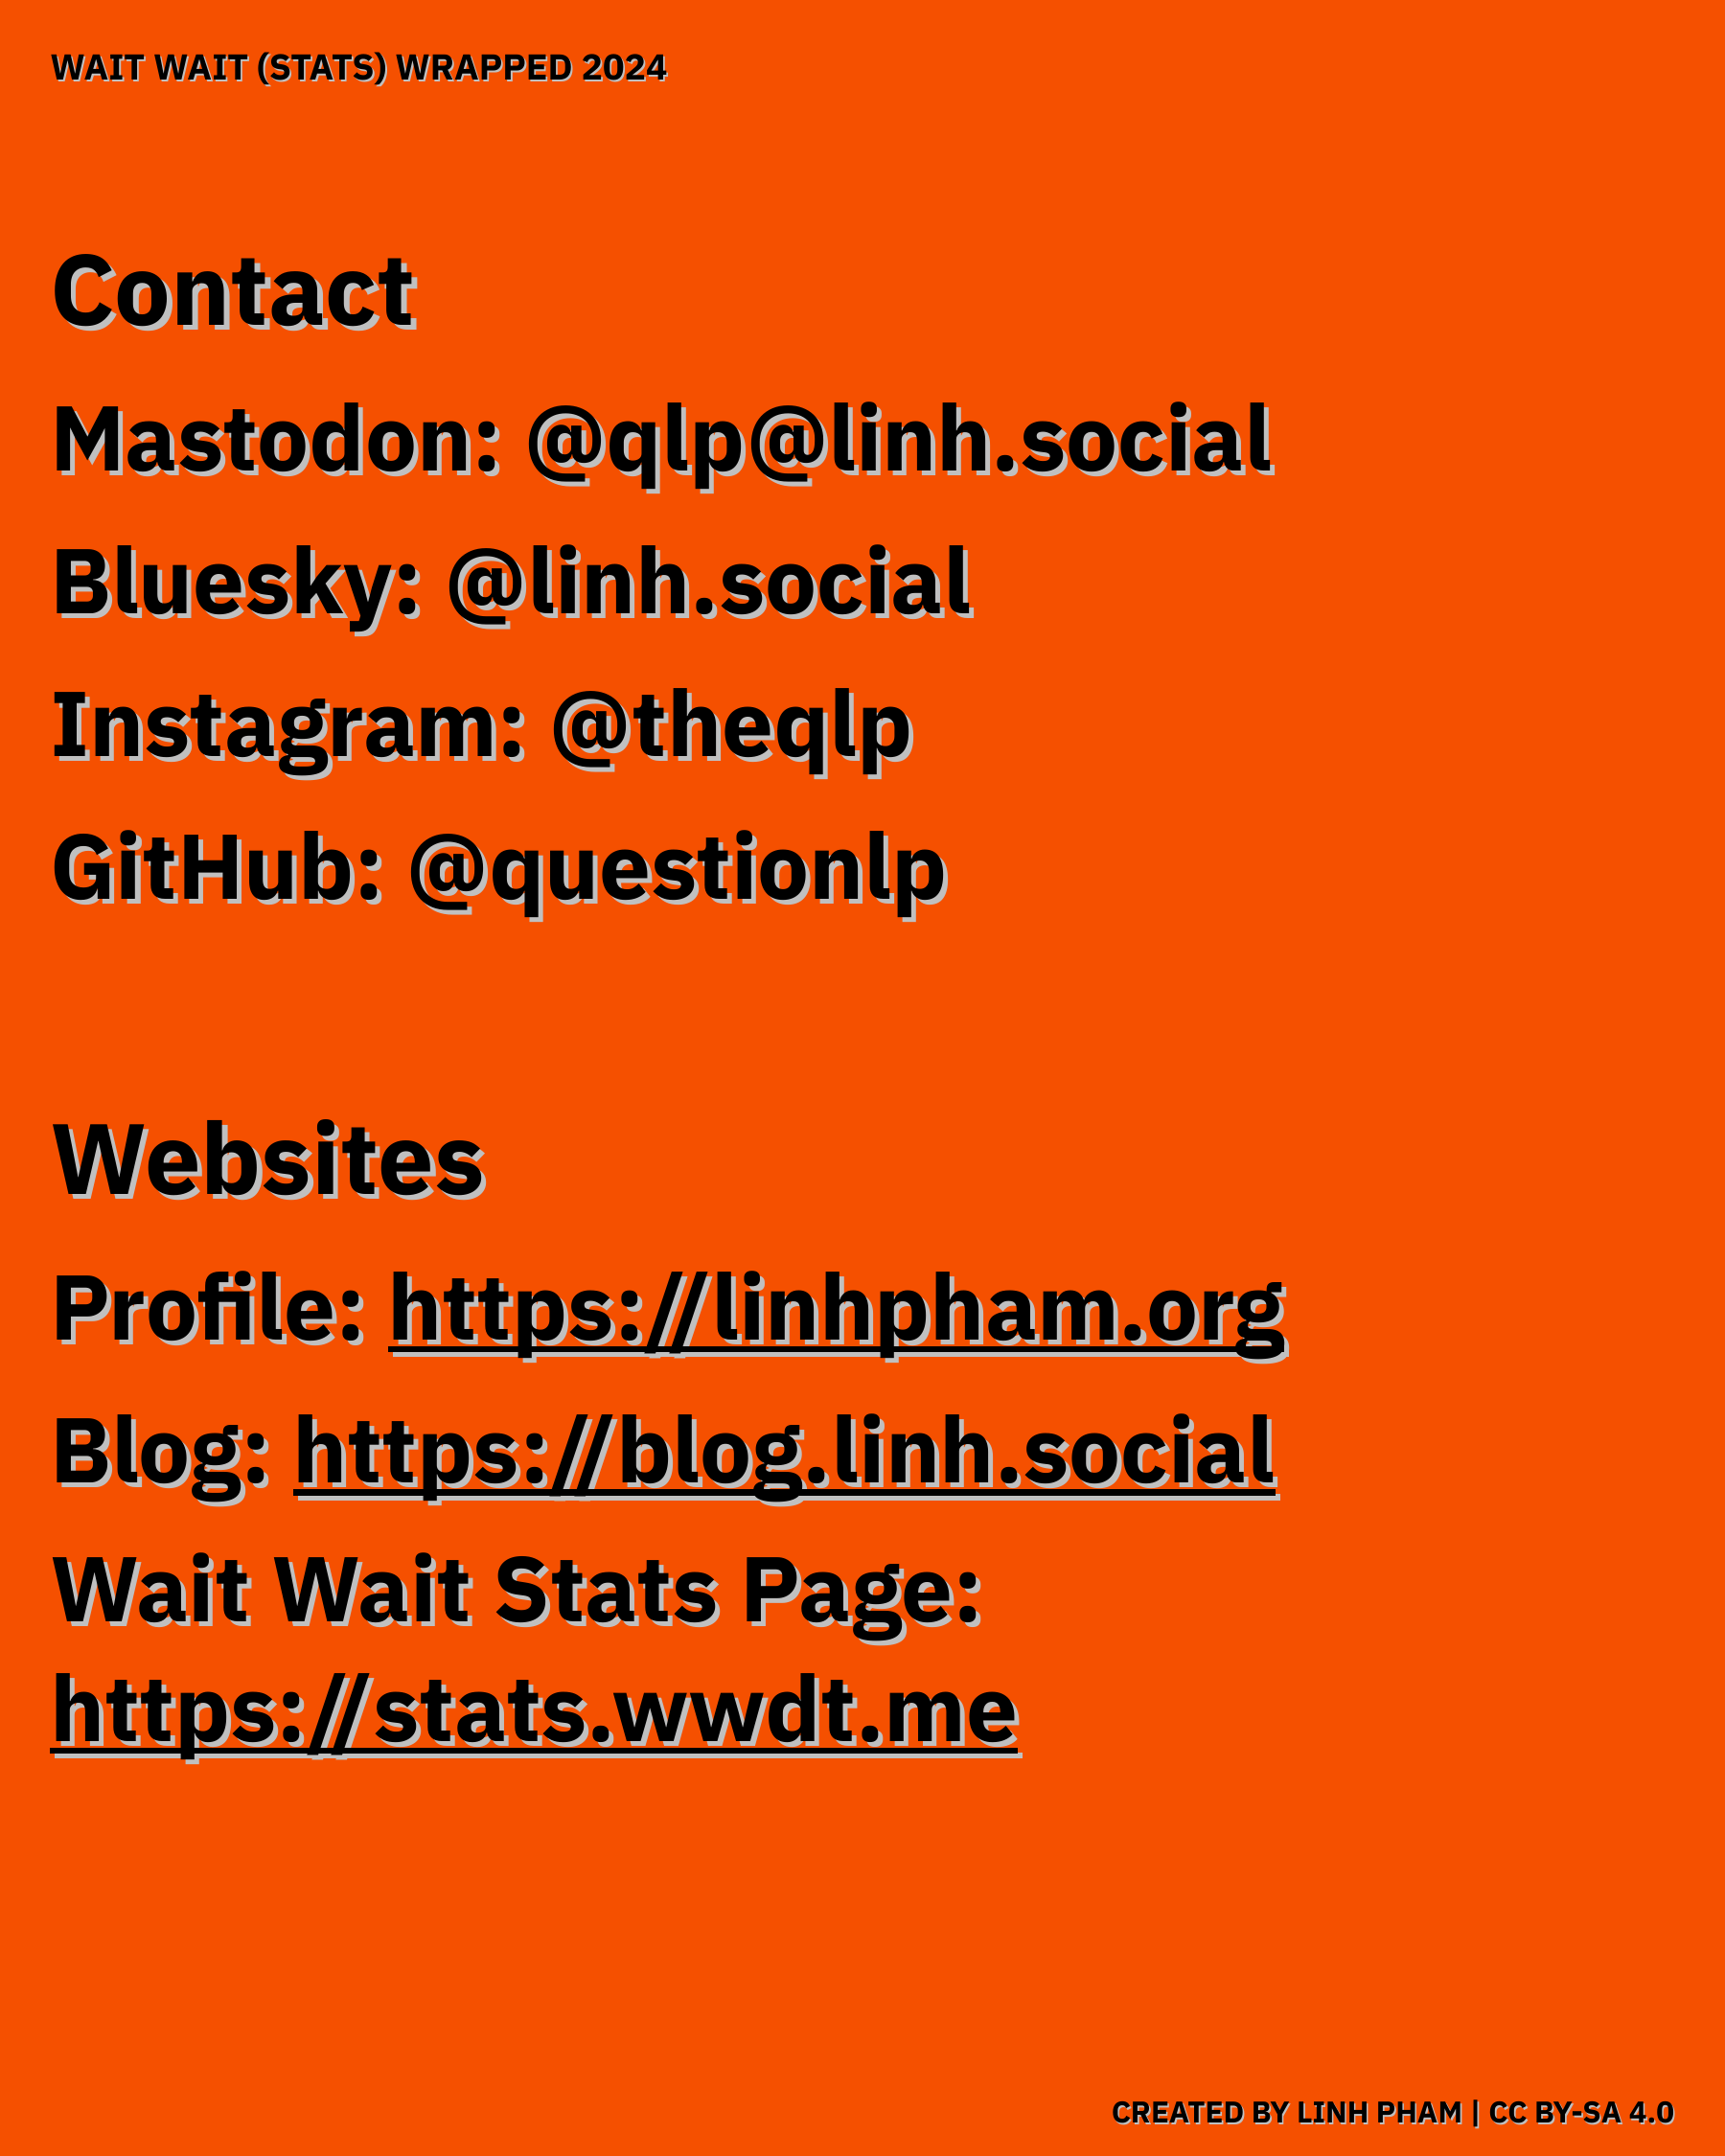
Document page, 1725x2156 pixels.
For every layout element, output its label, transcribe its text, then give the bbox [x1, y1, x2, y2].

text_box Created by Linh Pham | CC BY-SA 4.0 [35, 2084, 1690, 2139]
text_box Contact Mastodon: @qlp@linh.social Bluesky: @linh.social Instagram: @theqlp GitHub: @questionlp Websites Profile: https://linhpham.org Blog: https://blog.linh.social Wait Wait Stats Page: https://stats.wwdt.me [35, 215, 1690, 2084]
text_box WAIT WAIT (STATS) WRAPPED 2024 [35, 35, 1690, 98]
